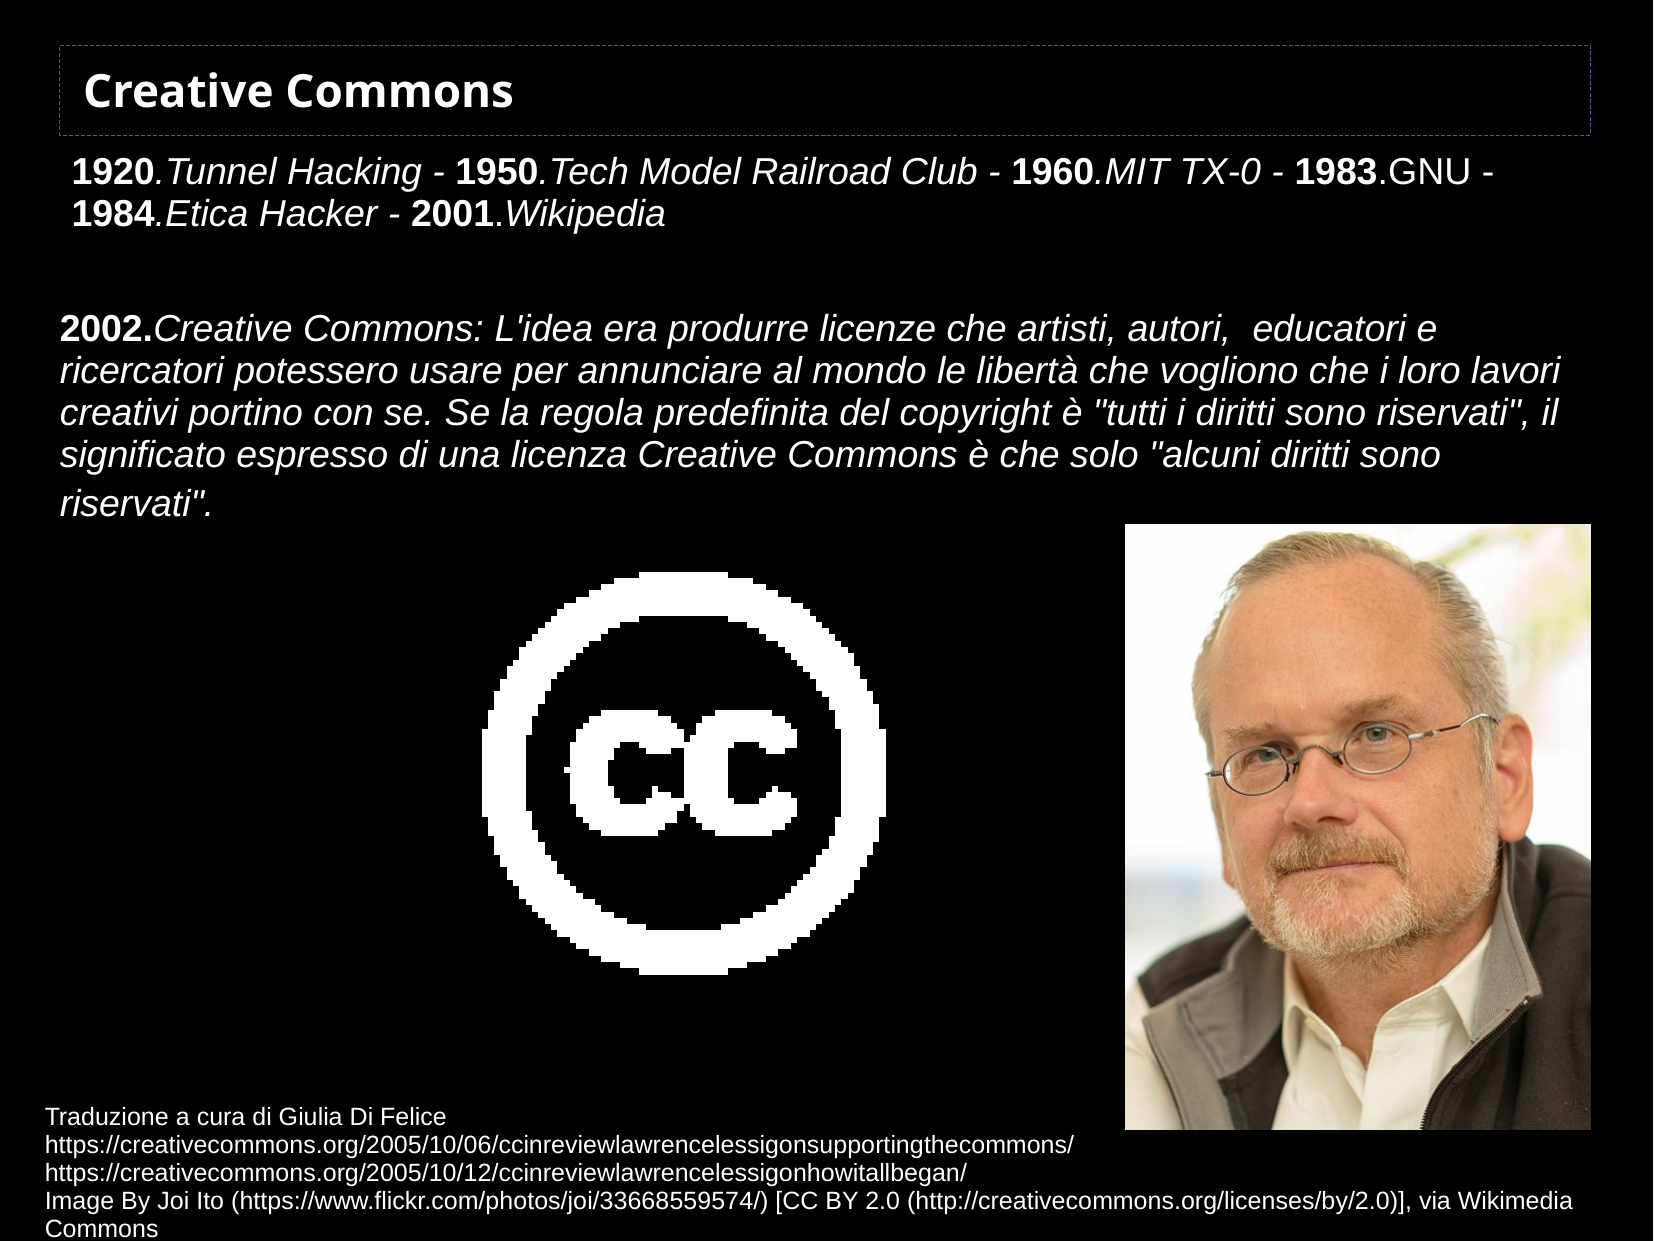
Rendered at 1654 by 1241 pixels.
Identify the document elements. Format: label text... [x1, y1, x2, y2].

text_box Traduzione a cura di Giulia Di Felice https://creativecommons.org/2005/10/06/ccinreviewlawrencelessigonsupportingthecommons/ https://creativecommons.org/2005/10/12/ccinreviewlawrencelessigonhowitallbegan/ Image By Joi Ito (https://www.flickr.com/photos/joi/33668559574/) [CC BY 2.0 (http://creativecommons.org/licenses/by/2.0)], via Wikimedia Commons [30, 1095, 1646, 1241]
text_box 2002.Creative Commons: L'idea era produrre licenze che artisti, autori, educatori e ricercatori potessero usare per annunciare al mondo le libertà che vogliono che i loro lavori creativi portino con se. Se la regola predefinita del copyright è "tutti i diritti sono riservati", il significato espresso di una licenza Creative Commons è che solo "alcuni diritti sono riservati". [45, 300, 1606, 535]
list Creative Commons [59, 45, 1591, 136]
text_box 1920.Tunnel Hacking - 1950.Tech Model Railroad Club - 1960.MIT TX-0 - 1983.GNU - 1984.Etica Hacker - 2001.Wikipedia2001.Wikipedia [56, 142, 1653, 251]
picture [482, 572, 886, 976]
picture [1125, 524, 1591, 1130]
